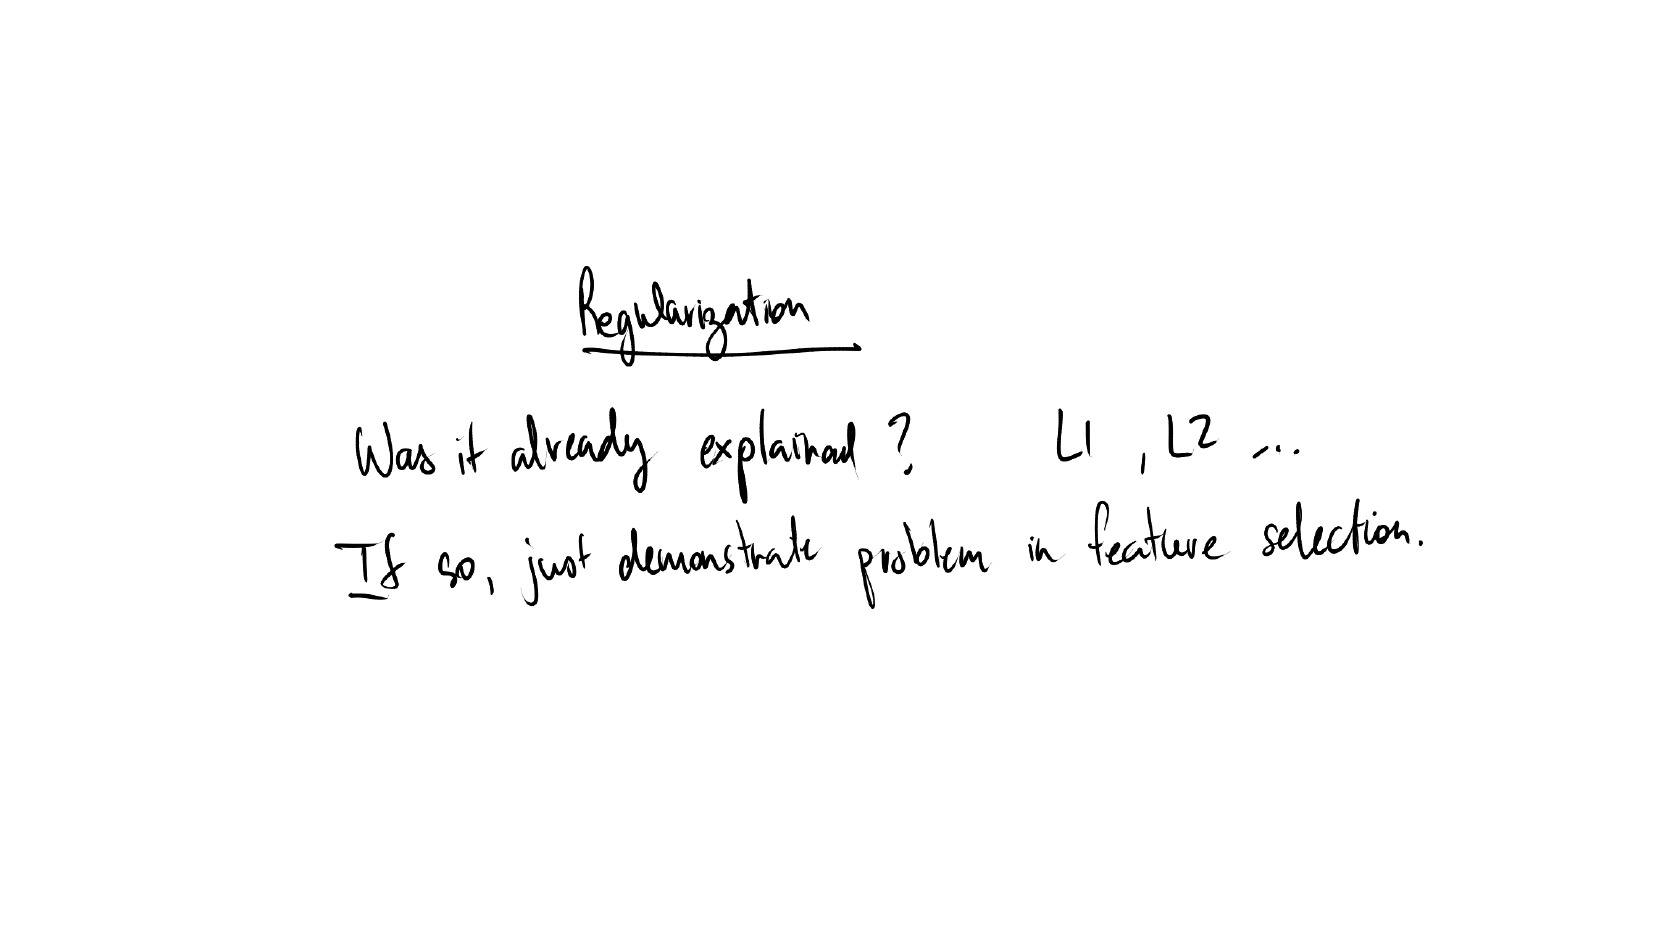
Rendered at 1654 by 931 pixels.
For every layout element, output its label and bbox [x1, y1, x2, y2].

picture [298, 229, 1458, 644]
